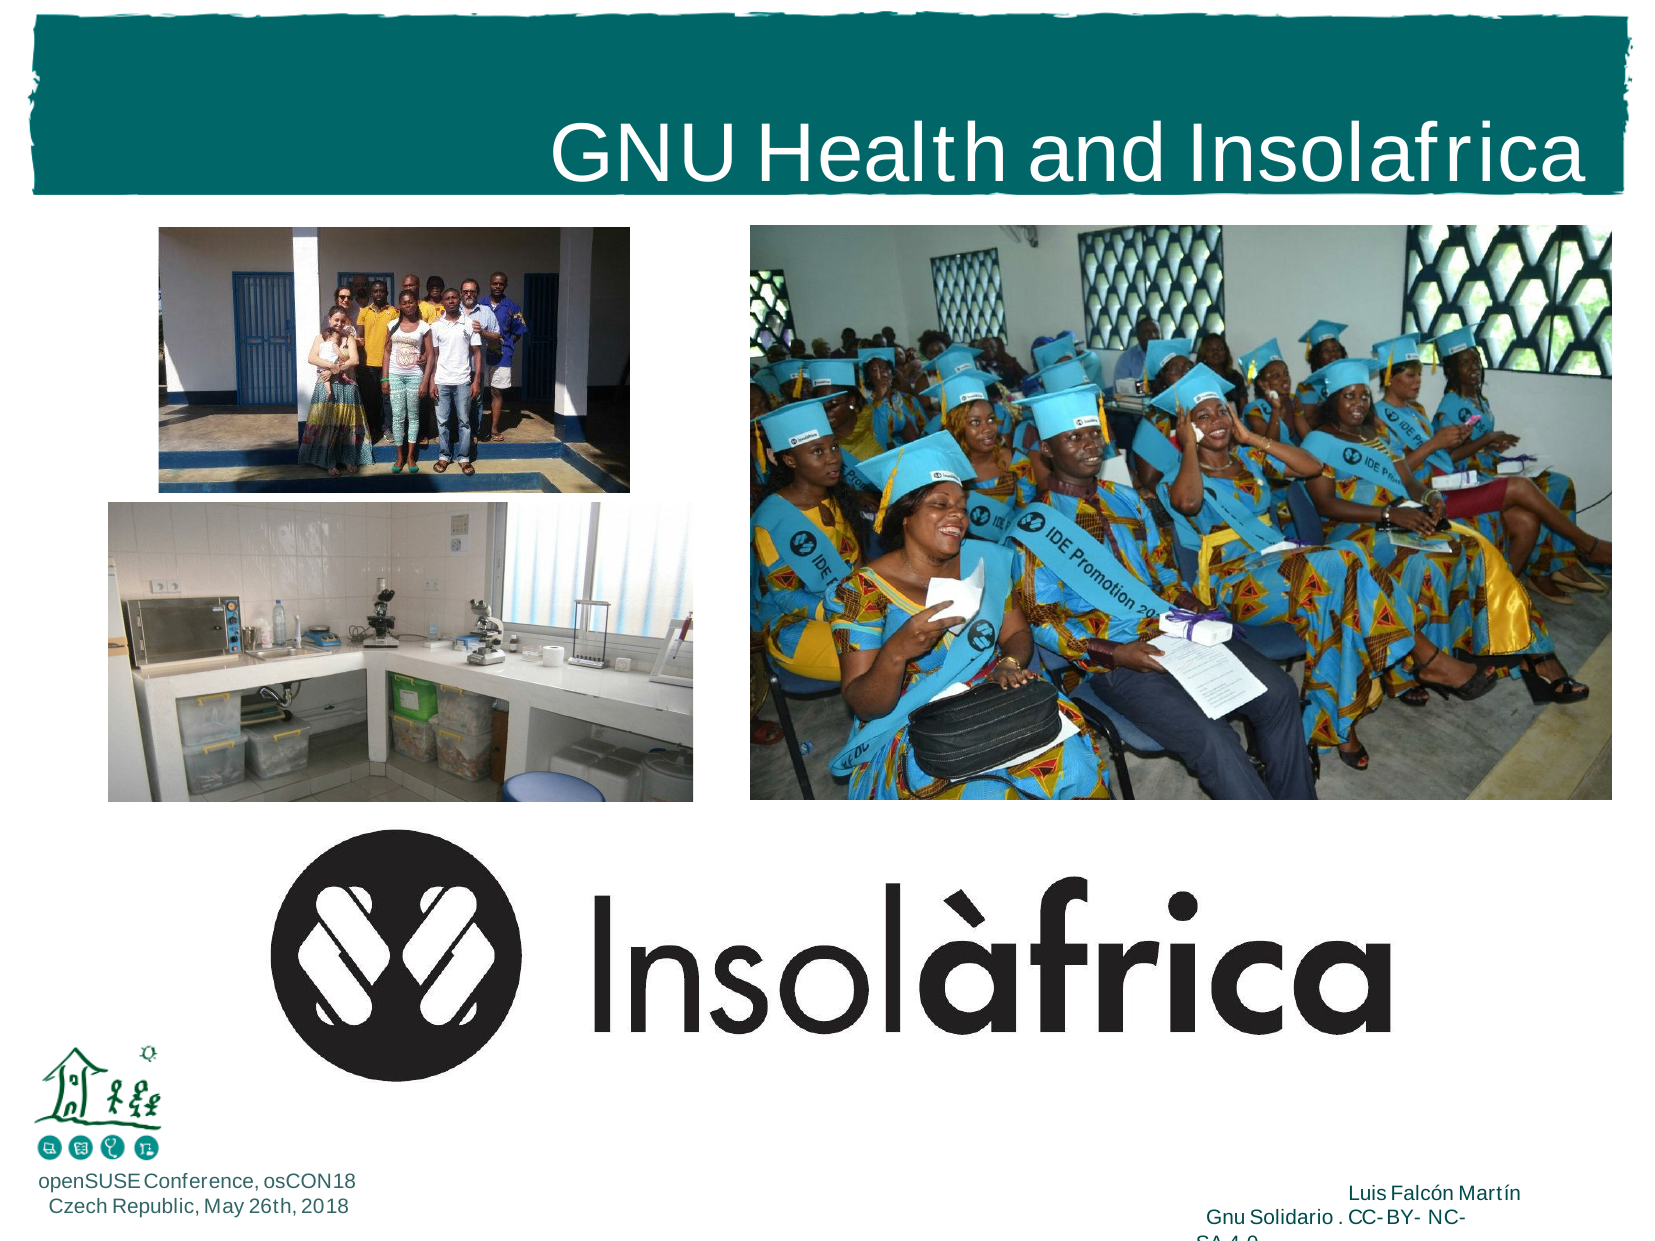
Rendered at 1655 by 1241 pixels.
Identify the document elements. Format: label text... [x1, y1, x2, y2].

text_box [247, 827, 1407, 1082]
text_box [750, 225, 1612, 800]
text_box [108, 502, 693, 802]
text_box GNUHealthandInsolafrica [547, 98, 1611, 186]
text_box [159, 227, 630, 493]
text_box openSUSEConference,osCON18 CzechRepublic,May26th,2018 [36, 1167, 361, 1218]
text_box LuisFalcónMartín GnuSolidario.CC-BY-NC-SA4.0 [1193, 1179, 1531, 1230]
